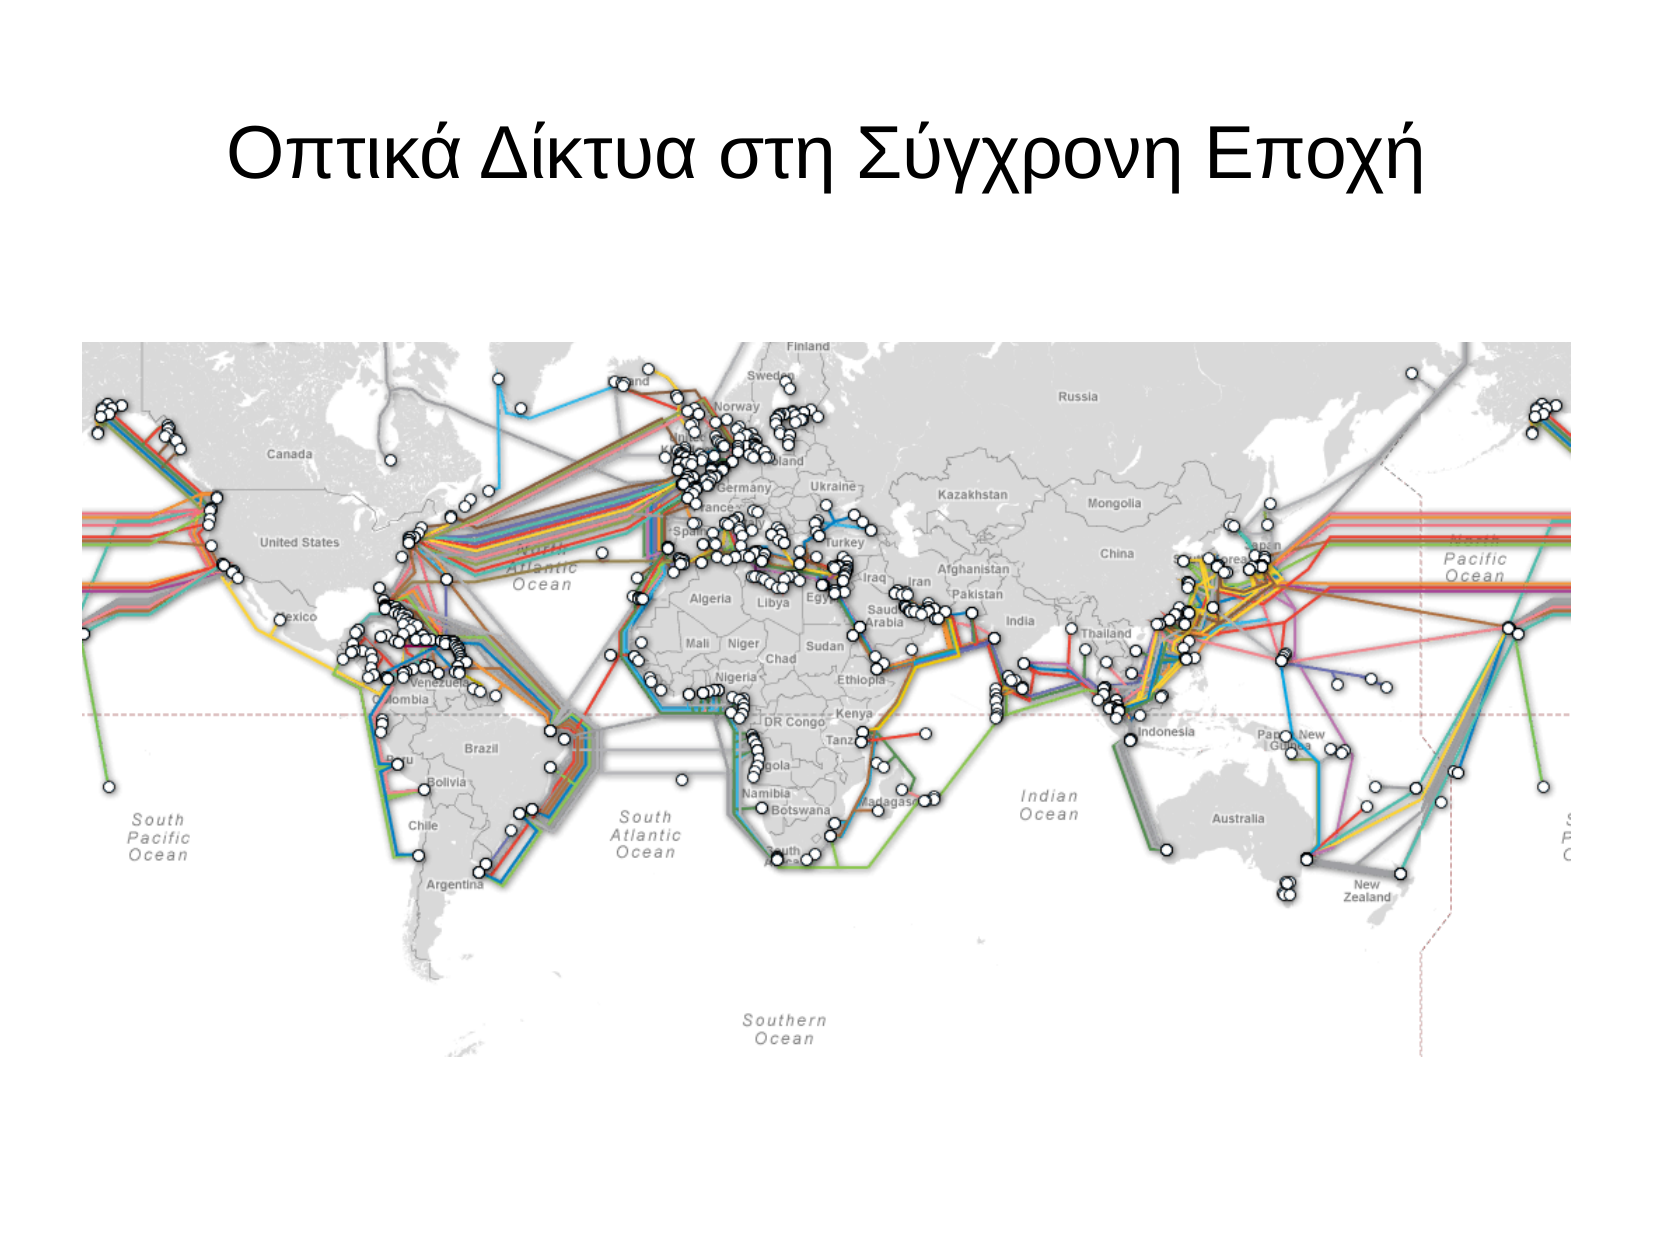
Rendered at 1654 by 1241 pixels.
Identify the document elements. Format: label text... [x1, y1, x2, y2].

title Οπτικά Δίκτυα στη Σύγχρονη Εποχή [82, 49, 1571, 257]
picture [82, 342, 1571, 1057]
